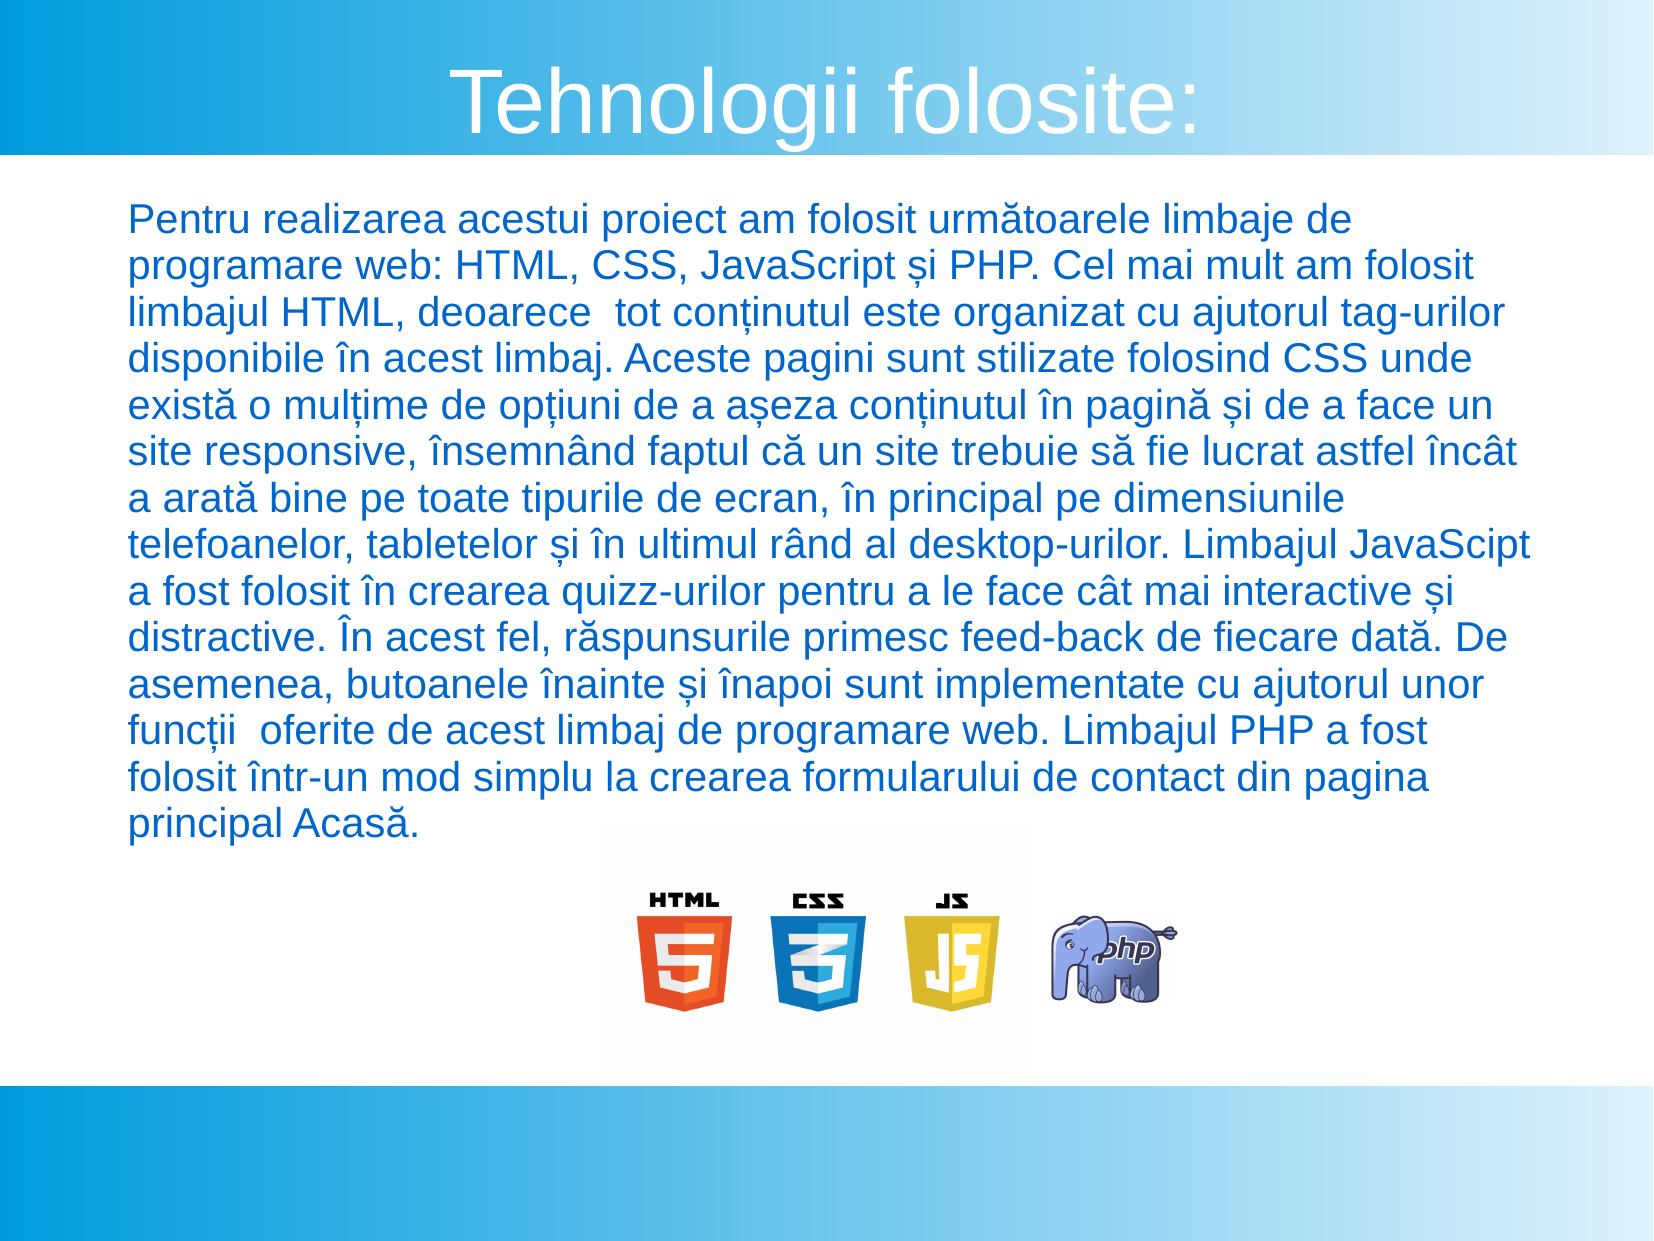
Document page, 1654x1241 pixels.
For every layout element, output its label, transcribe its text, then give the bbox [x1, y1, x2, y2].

title Tehnologii folosite: [82, 49, 1571, 155]
picture [600, 824, 1036, 1081]
picture [1050, 914, 1179, 1006]
list Pentru realizarea acestui proiect am folosit următoarele limbaje de programare web: HTML, CSS, JavaScript și PHP. Cel mai mult am folosit limbajul HTML, deoarece tot conținutul este organizat cu ajutorul tag-urilor disponibile în acest limbaj. Aceste pagini sunt stilizate folosind CSS unde există o mulțime de opțiuni de a așeza conținutul în pagină și de a face un site responsive, însemnând faptul că un site trebuie să fie lucrat astfel încât a arată bine pe toate tipurile de ecran, în principal pe dimensiunile telefoanelor, tabletelor și în ultimul rând al desktop-urilor. Limbajul JavaScipt a fost folosit în crearea quizz-urilor pentru a le face cât mai interactive și distractive. În acest fel, răspunsurile primesc feed-back de fiecare dată. De asemenea, butoanele înainte și înapoi sunt implementate cu ajutorul unor funcții oferite de acest limbaj de programare web. Limbajul PHP a fost folosit într-un mod simplu la crearea formularului de contact din pagina principal Acasă. [56, 195, 1546, 916]
